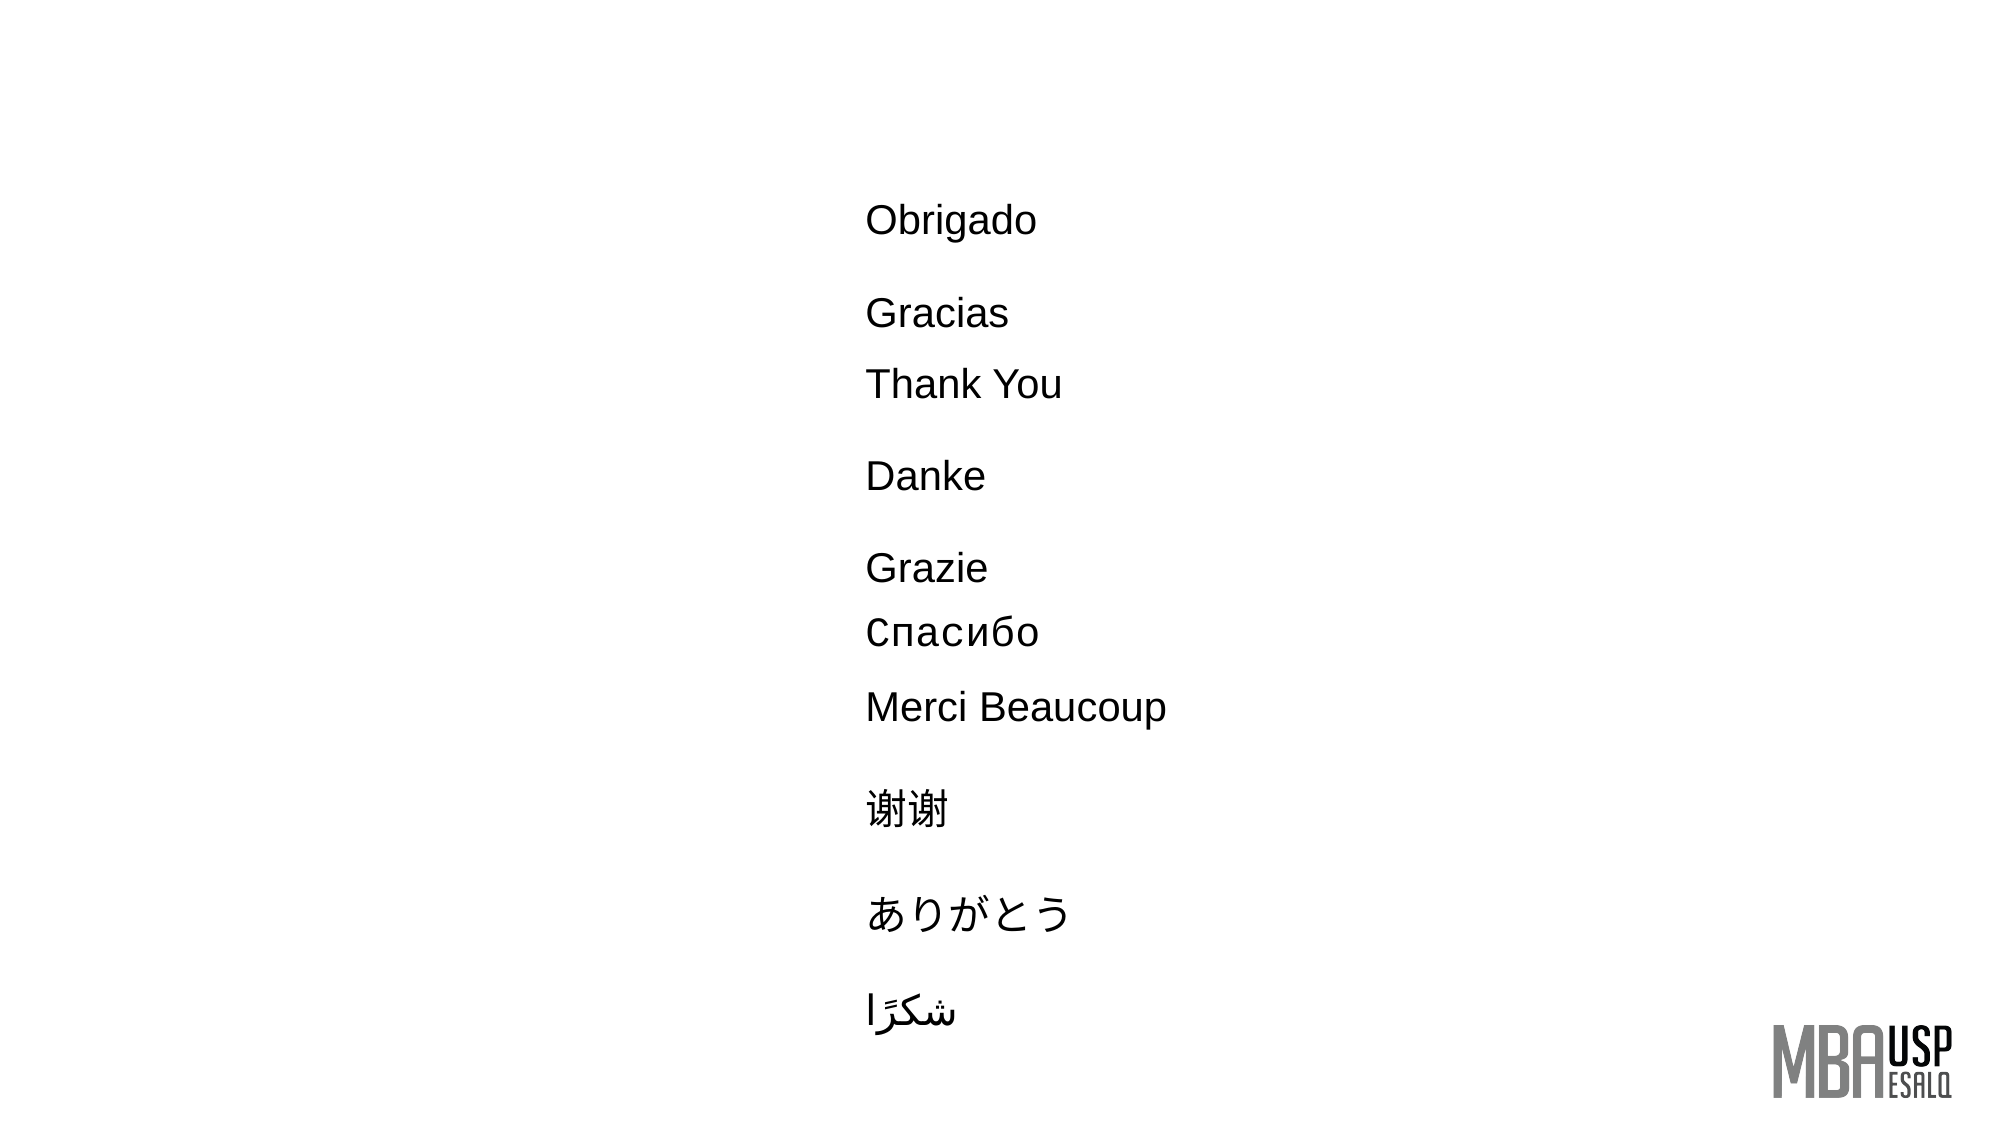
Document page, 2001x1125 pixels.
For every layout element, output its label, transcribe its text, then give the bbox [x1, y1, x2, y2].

picture [1765, 1021, 1960, 1102]
text_box Obrigado Gracias Thank You Danke Grazie Спасибо Merci Beaucoup 谢谢 ありがとう شكرًا [82, 150, 1951, 1043]
